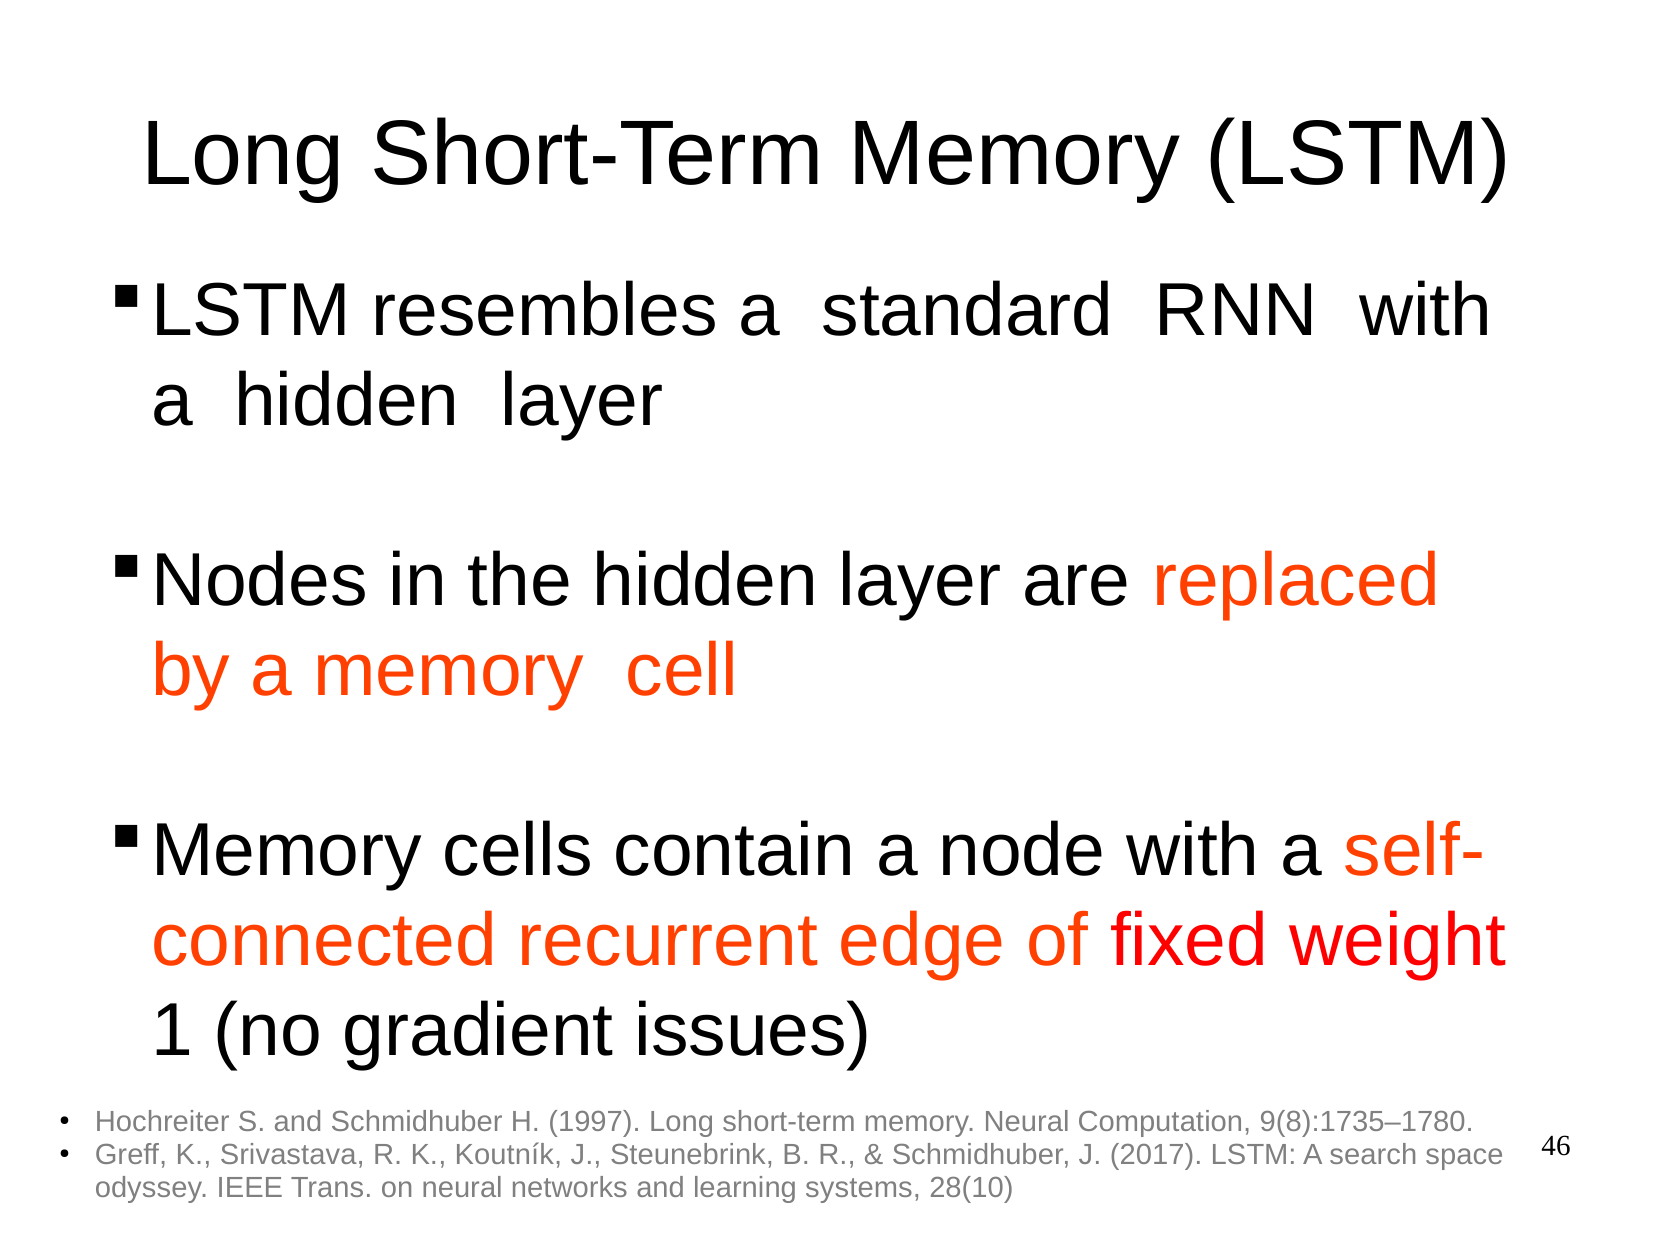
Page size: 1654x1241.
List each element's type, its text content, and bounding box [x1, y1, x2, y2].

title Long Short-Term Memory (LSTM) [82, 49, 1571, 257]
text_box Hochreiter S. and Schmidhuber H. (1997). Long short-term memory. Neural Computation, 9(8):1735–1780. Greff, K., Srivastava, R. K., Koutník, J., Steunebrink, B. R., & Schmidhuber, J. (2017). LSTM: A search space odyssey. IEEE Trans. on neural networks and learning systems, 28(10) [44, 1097, 1545, 1224]
list LSTM resembles a standard RNN with a hidden layer Nodes in the hidden layer are replaced by a memory cell Memory cells contain a node with a self-connected recurrent edge of fixed weight 1 (no gradient issues) [109, 260, 1528, 1024]
